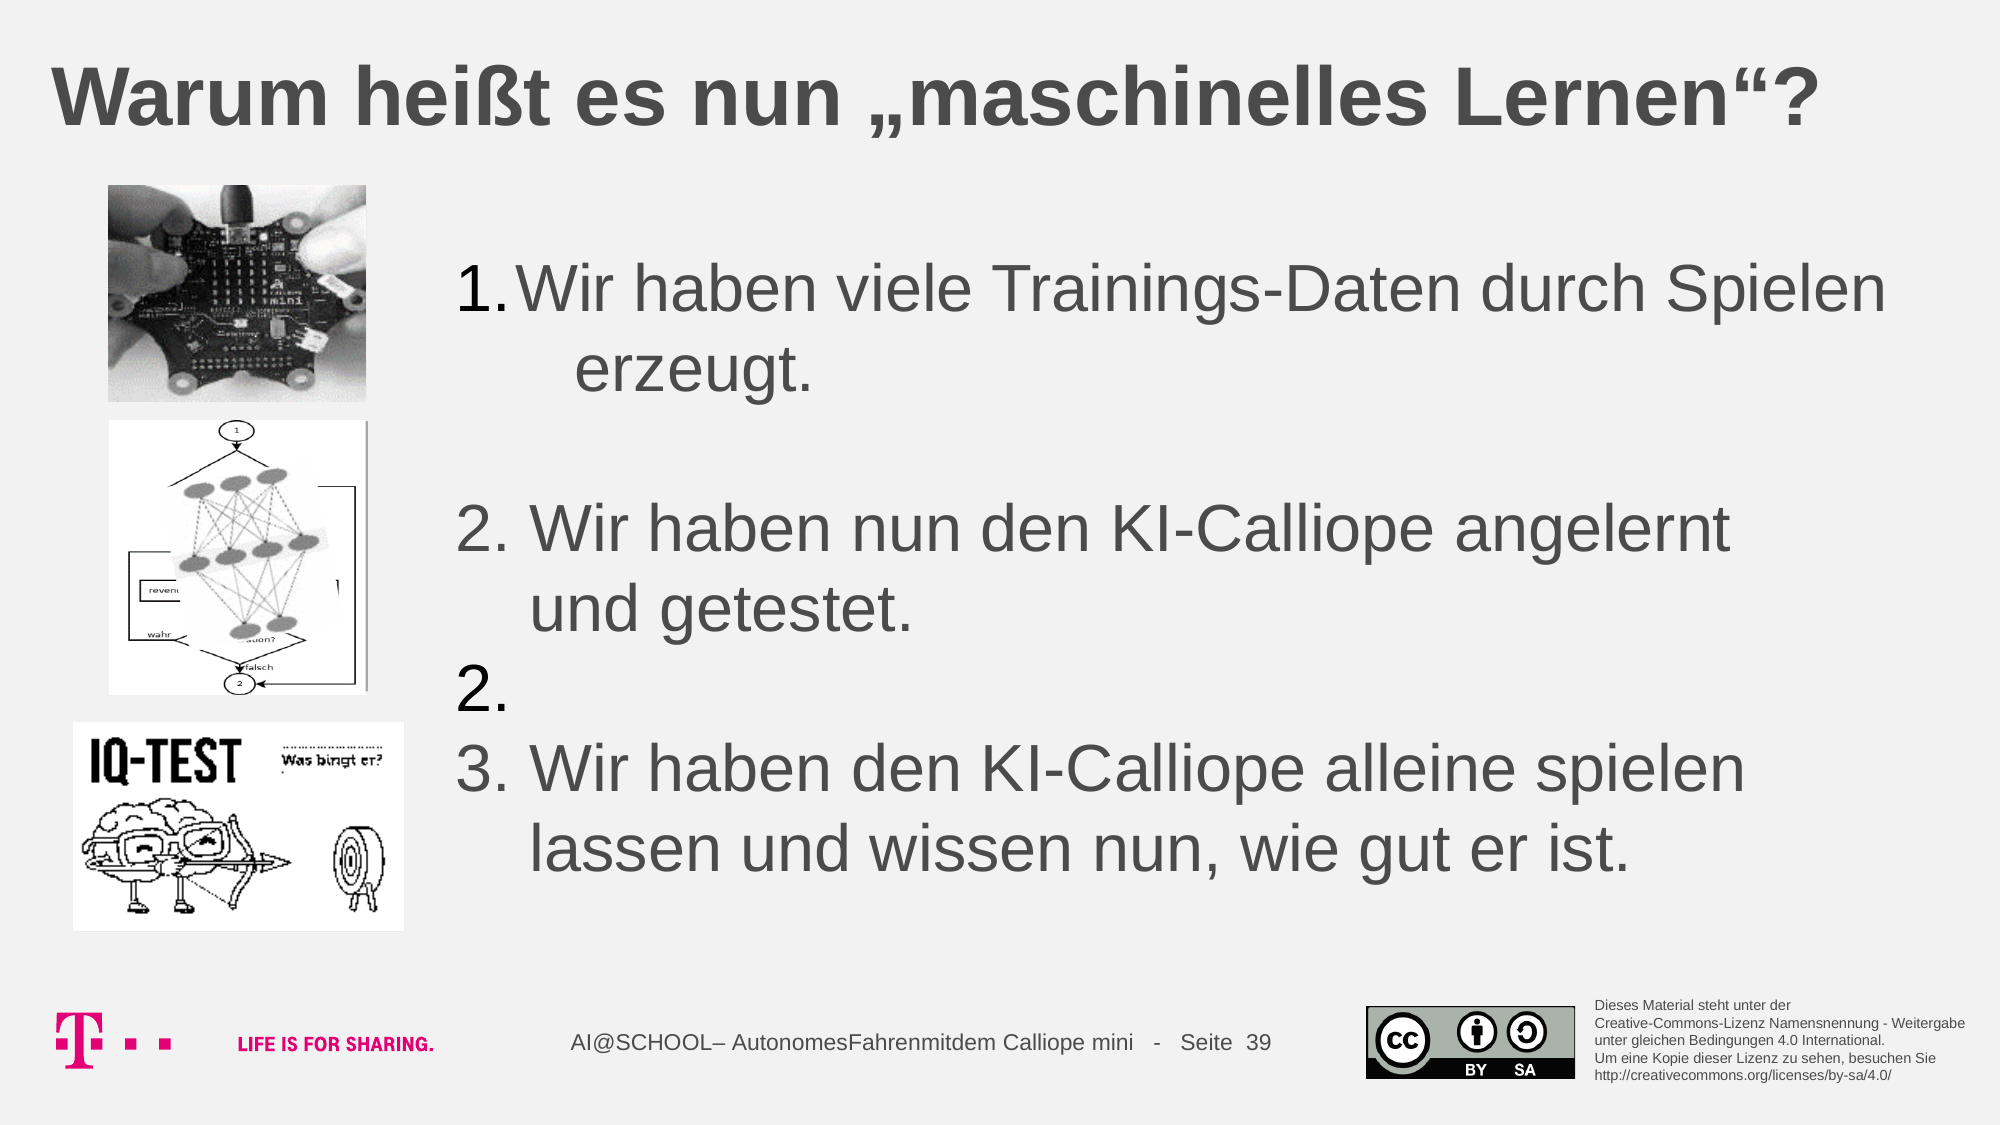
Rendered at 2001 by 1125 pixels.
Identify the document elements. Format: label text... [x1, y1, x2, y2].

text_box Warum heißt es nun „maschinelles Lernen“? [36, 45, 1964, 318]
picture [73, 722, 404, 931]
picture [108, 420, 366, 695]
text_box Wir haben viele Trainings-Daten durch Spielen erzeugt. 2. Wir haben nun den KI-Calliope angelernt und getestet. 3. Wir haben den KI-Calliope alleine spielen lassen und wissen nun, wie gut er ist. [443, 239, 1964, 770]
picture [108, 185, 366, 412]
